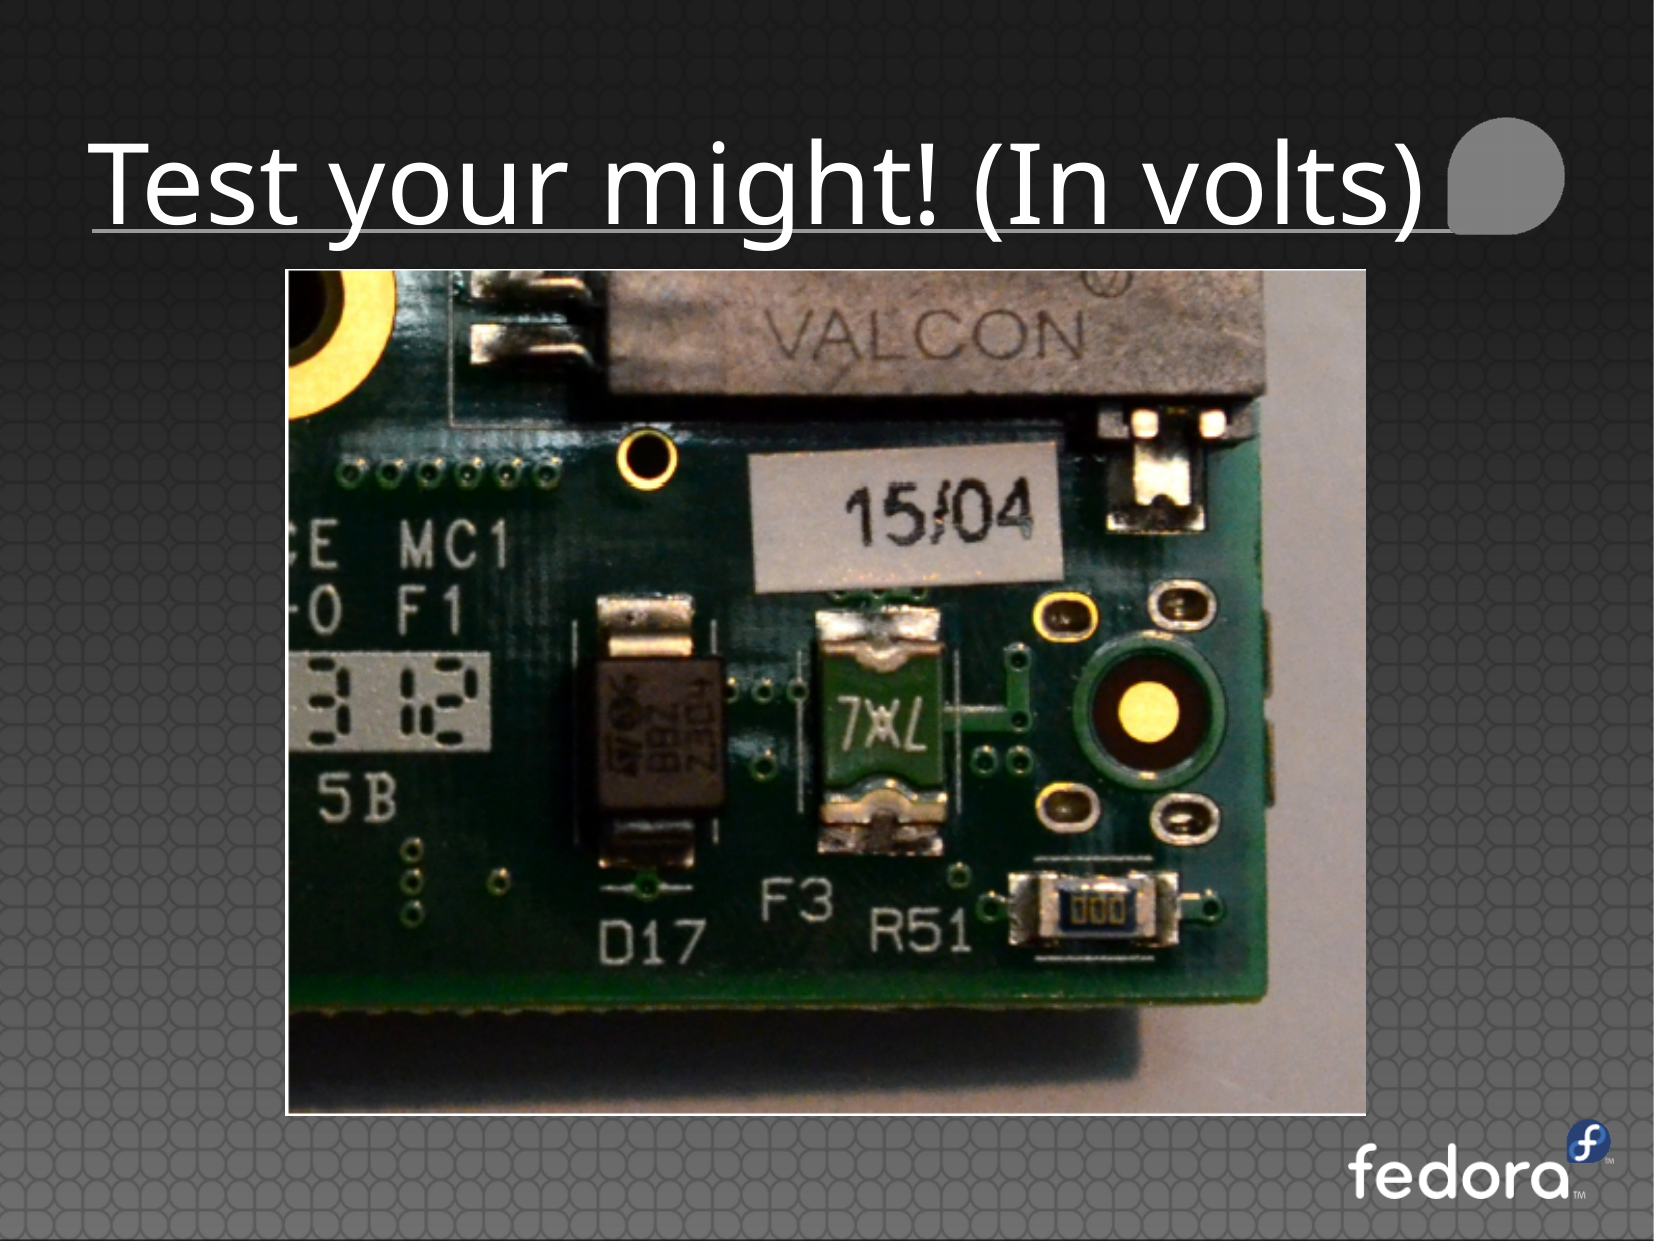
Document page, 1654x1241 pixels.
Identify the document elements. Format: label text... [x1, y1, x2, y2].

picture [0, 0, 1654, 1241]
title Test your might! (In volts) [86, 112, 1576, 249]
